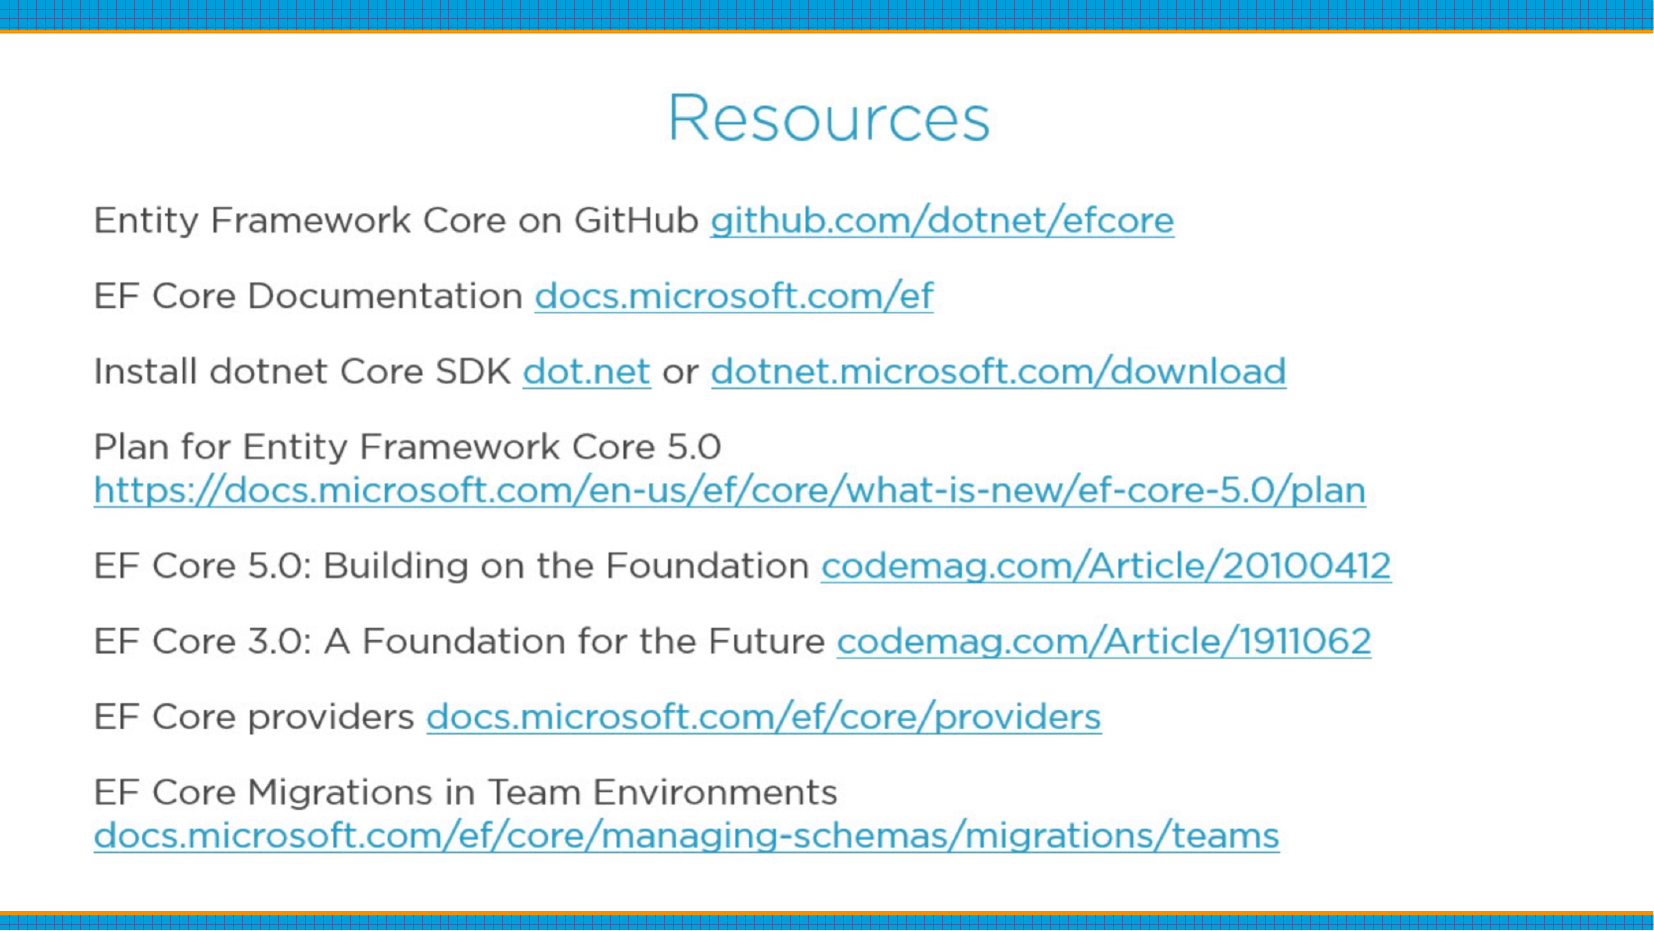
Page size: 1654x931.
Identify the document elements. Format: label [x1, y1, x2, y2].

picture [59, 36, 1418, 886]
